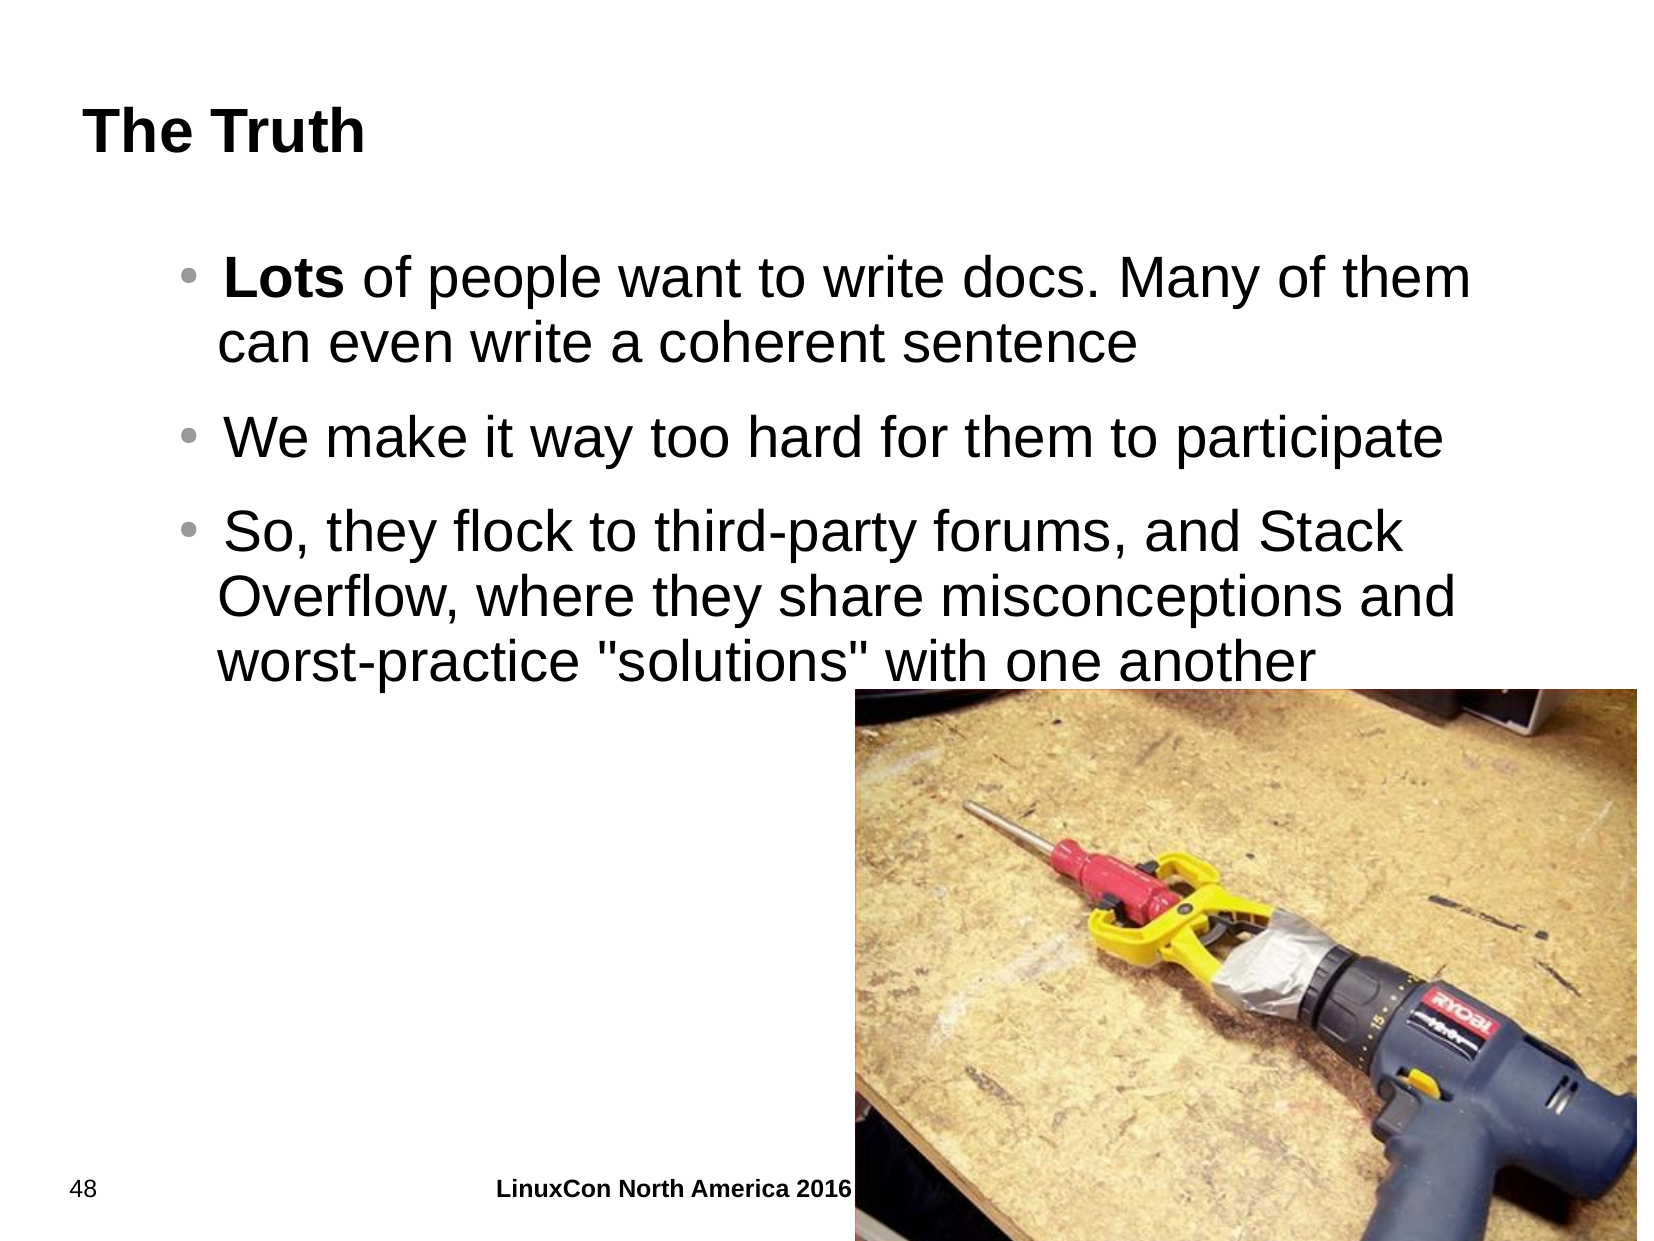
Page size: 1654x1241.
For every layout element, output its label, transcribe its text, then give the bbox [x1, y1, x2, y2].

list Lots of people want to write docs. Many of them can even write a coherent sentence We make it way too hard for them to participate So, they flock to third-party forums, and Stack Overflow, where they share misconceptions and worst-practice "solutions" with one another [86, 244, 1576, 1228]
picture [855, 689, 1637, 1241]
title The Truth [82, 37, 1571, 226]
